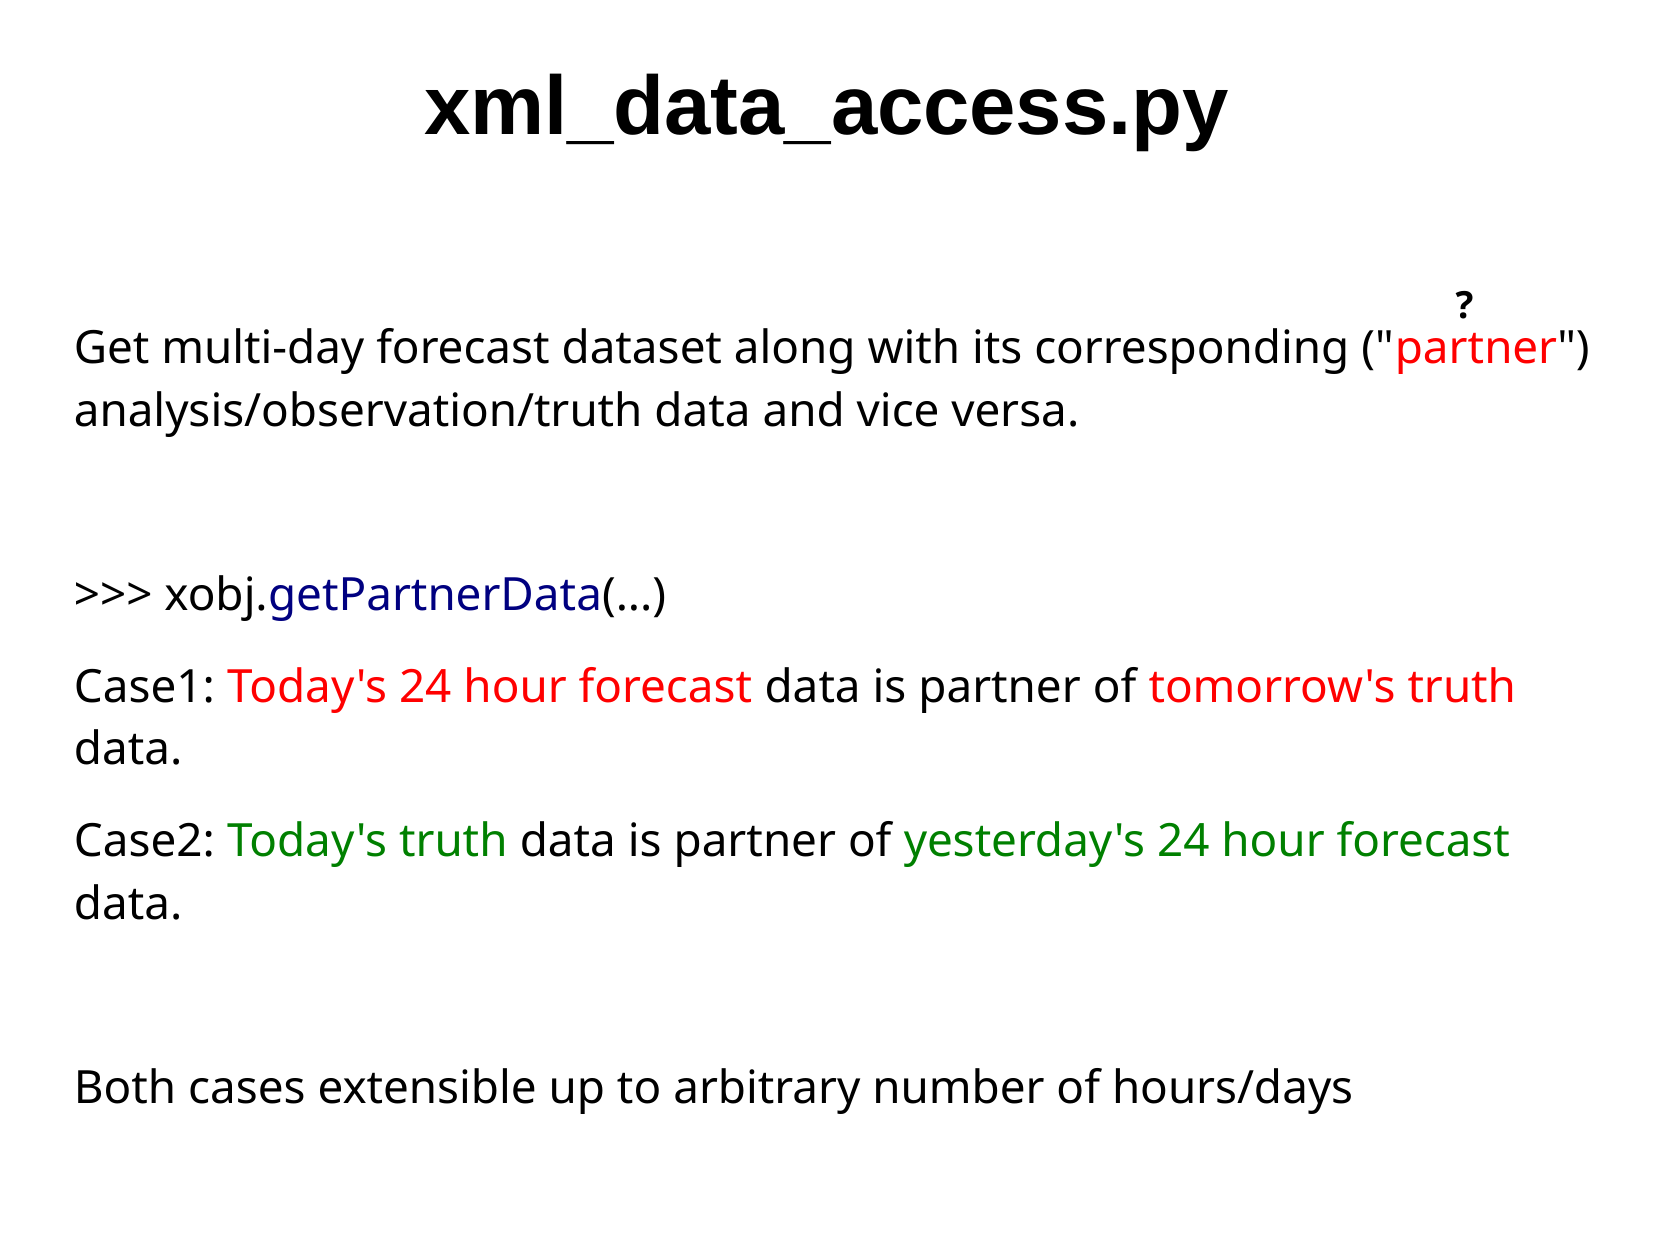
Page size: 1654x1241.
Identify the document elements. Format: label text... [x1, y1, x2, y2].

title xml_data_access.py [82, 2, 1571, 210]
text_box ? [1440, 271, 1490, 339]
list Get multi-day forecast dataset along with its corresponding ("partner") analysis/observation/truth data and vice versa. >>> xobj.getPartnerData(...) Case1: Today's 24 hour forecast data is partner of tomorrow's truth data. Case2: Today's truth data is partner of yesterday's 24 hour forecast data. Both cases extensible up to arbitrary number of hours/days [59, 307, 1642, 1126]
